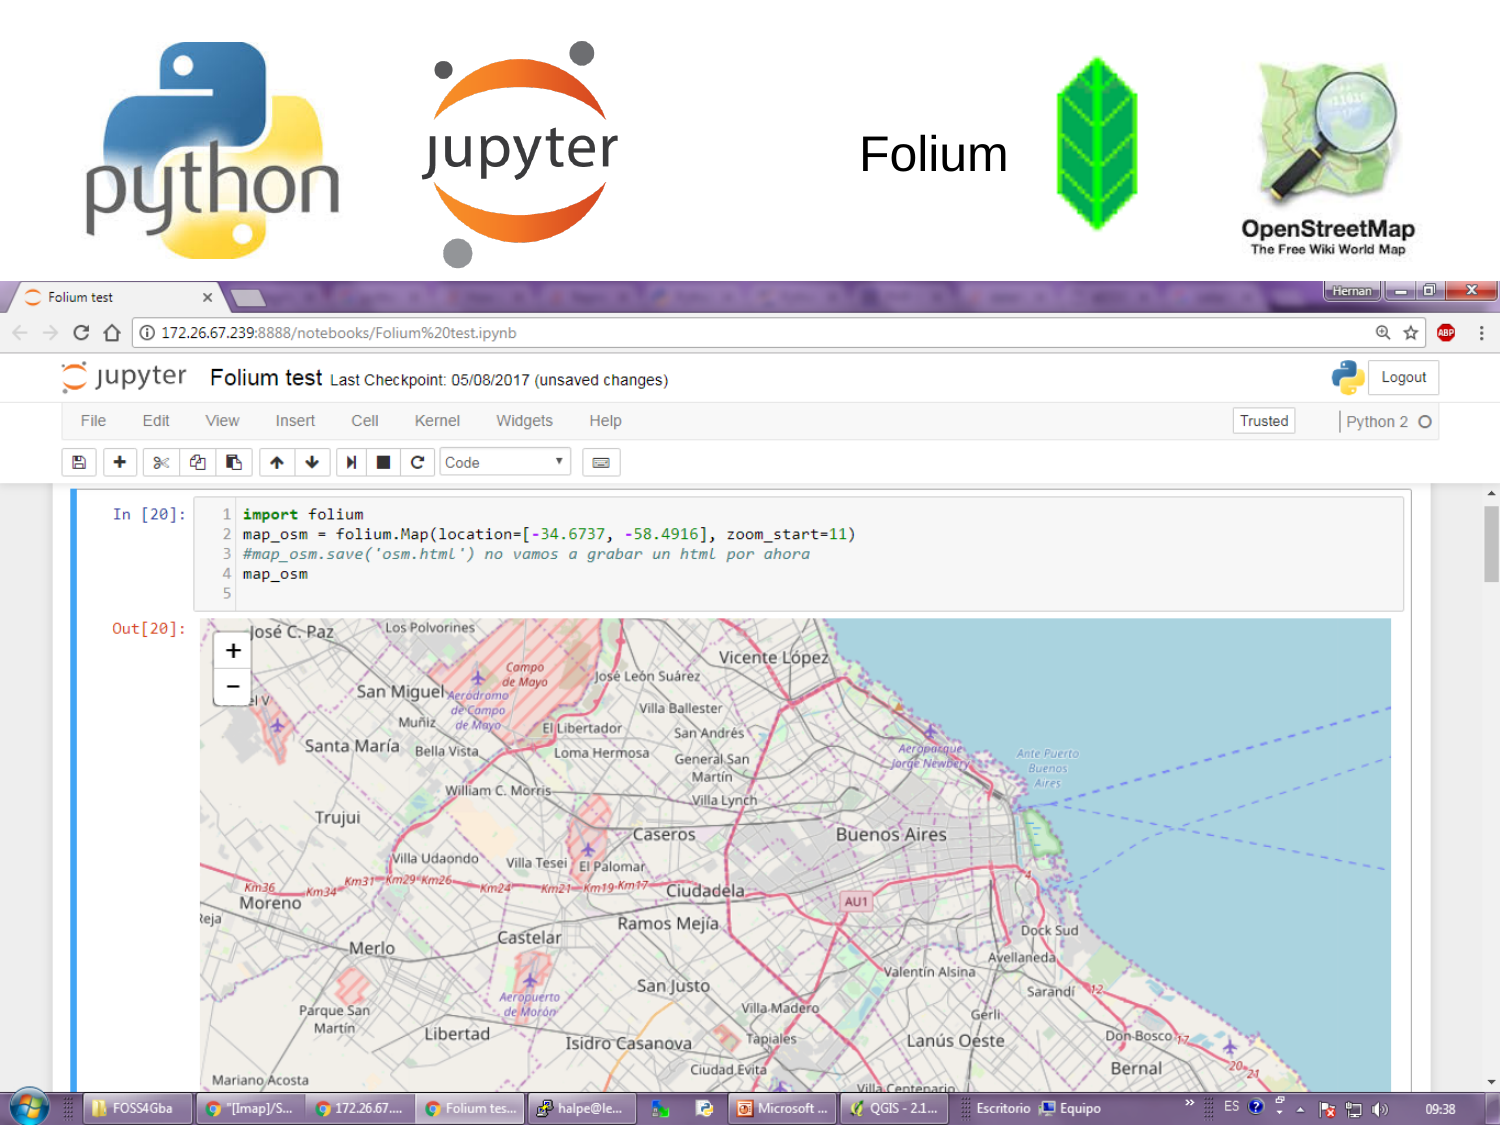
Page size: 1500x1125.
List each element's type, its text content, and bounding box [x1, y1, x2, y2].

text_box Folium [844, 113, 1105, 190]
picture [1222, 42, 1438, 262]
picture [53, 42, 373, 259]
picture [998, 54, 1198, 255]
picture [395, 30, 644, 279]
picture [0, 281, 1500, 1125]
